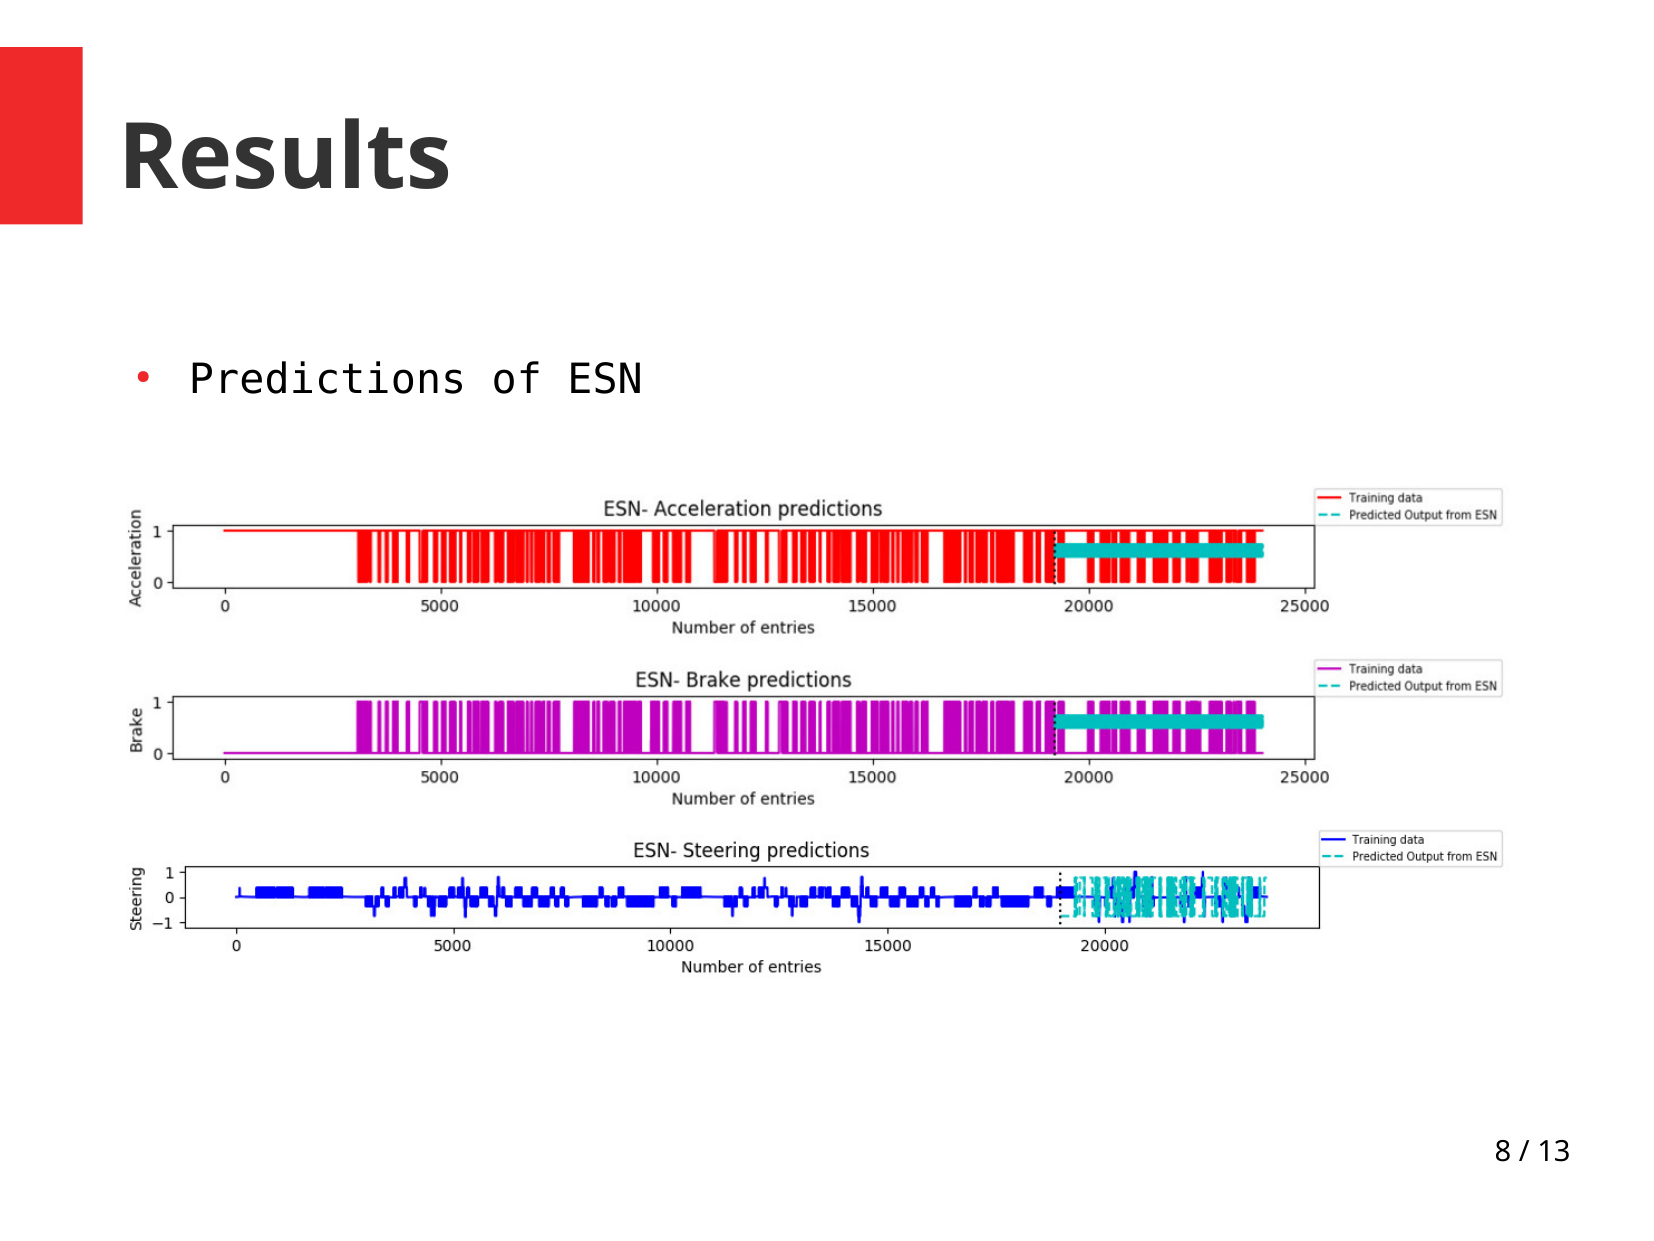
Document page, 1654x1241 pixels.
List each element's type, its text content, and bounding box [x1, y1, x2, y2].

picture [118, 477, 1513, 987]
list Predictions of ESN [118, 354, 1536, 1074]
title Results [118, 49, 1571, 257]
